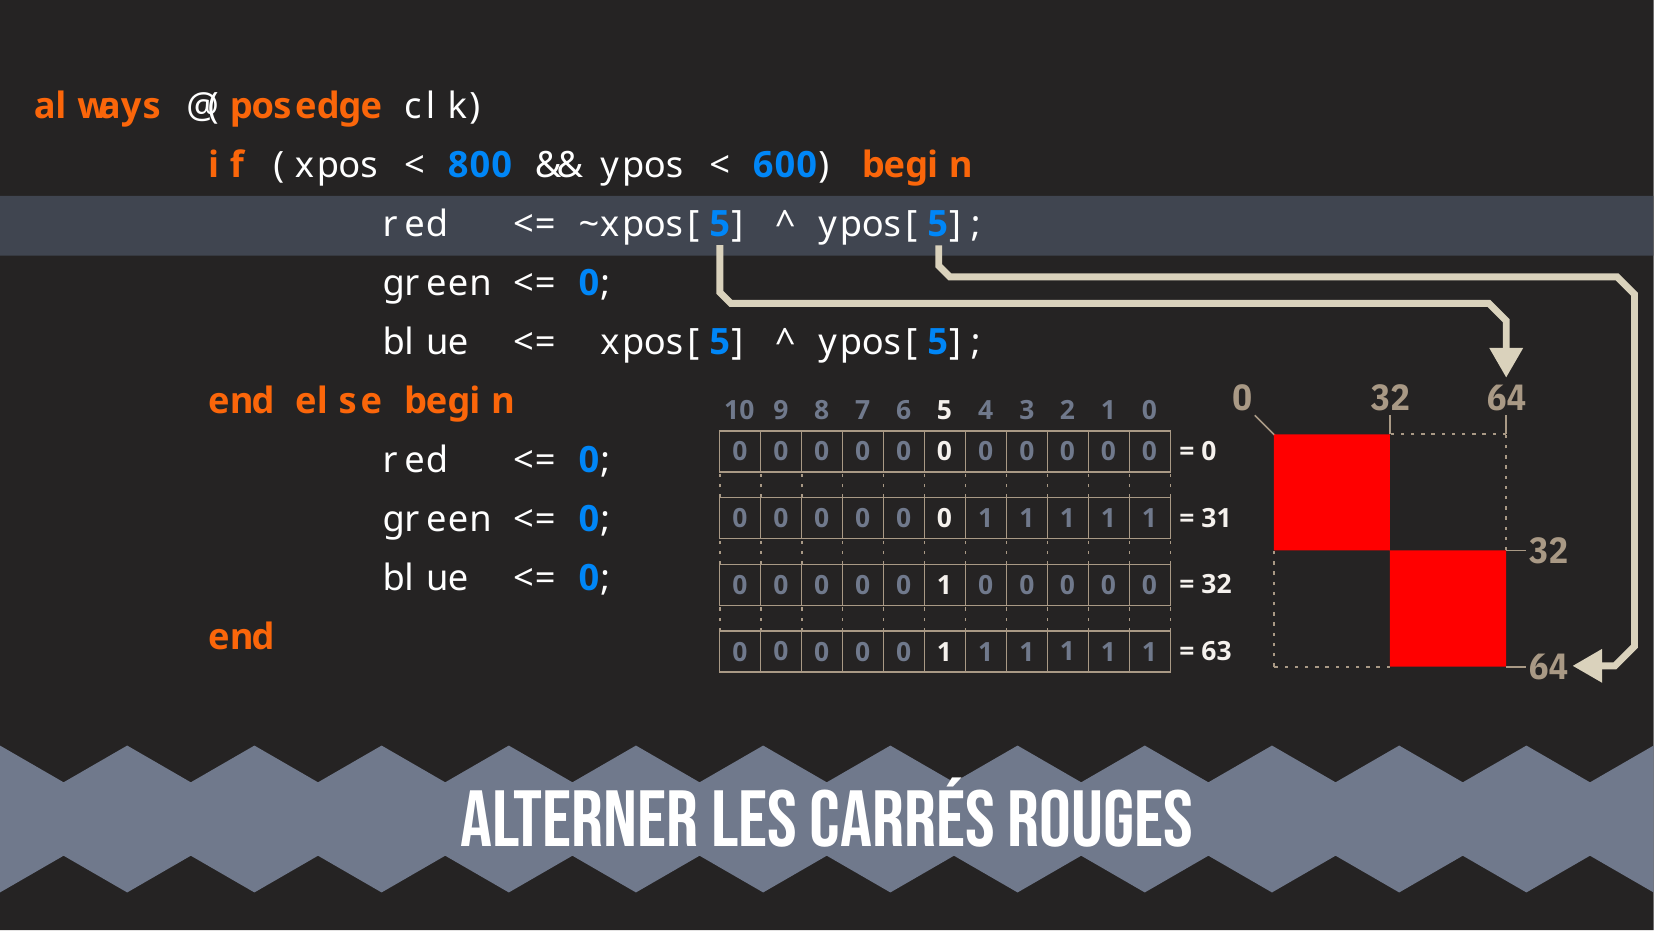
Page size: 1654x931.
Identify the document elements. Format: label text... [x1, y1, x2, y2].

picture [0, 0, 1654, 741]
title Alterner les carrés rouges [54, 768, 1600, 877]
